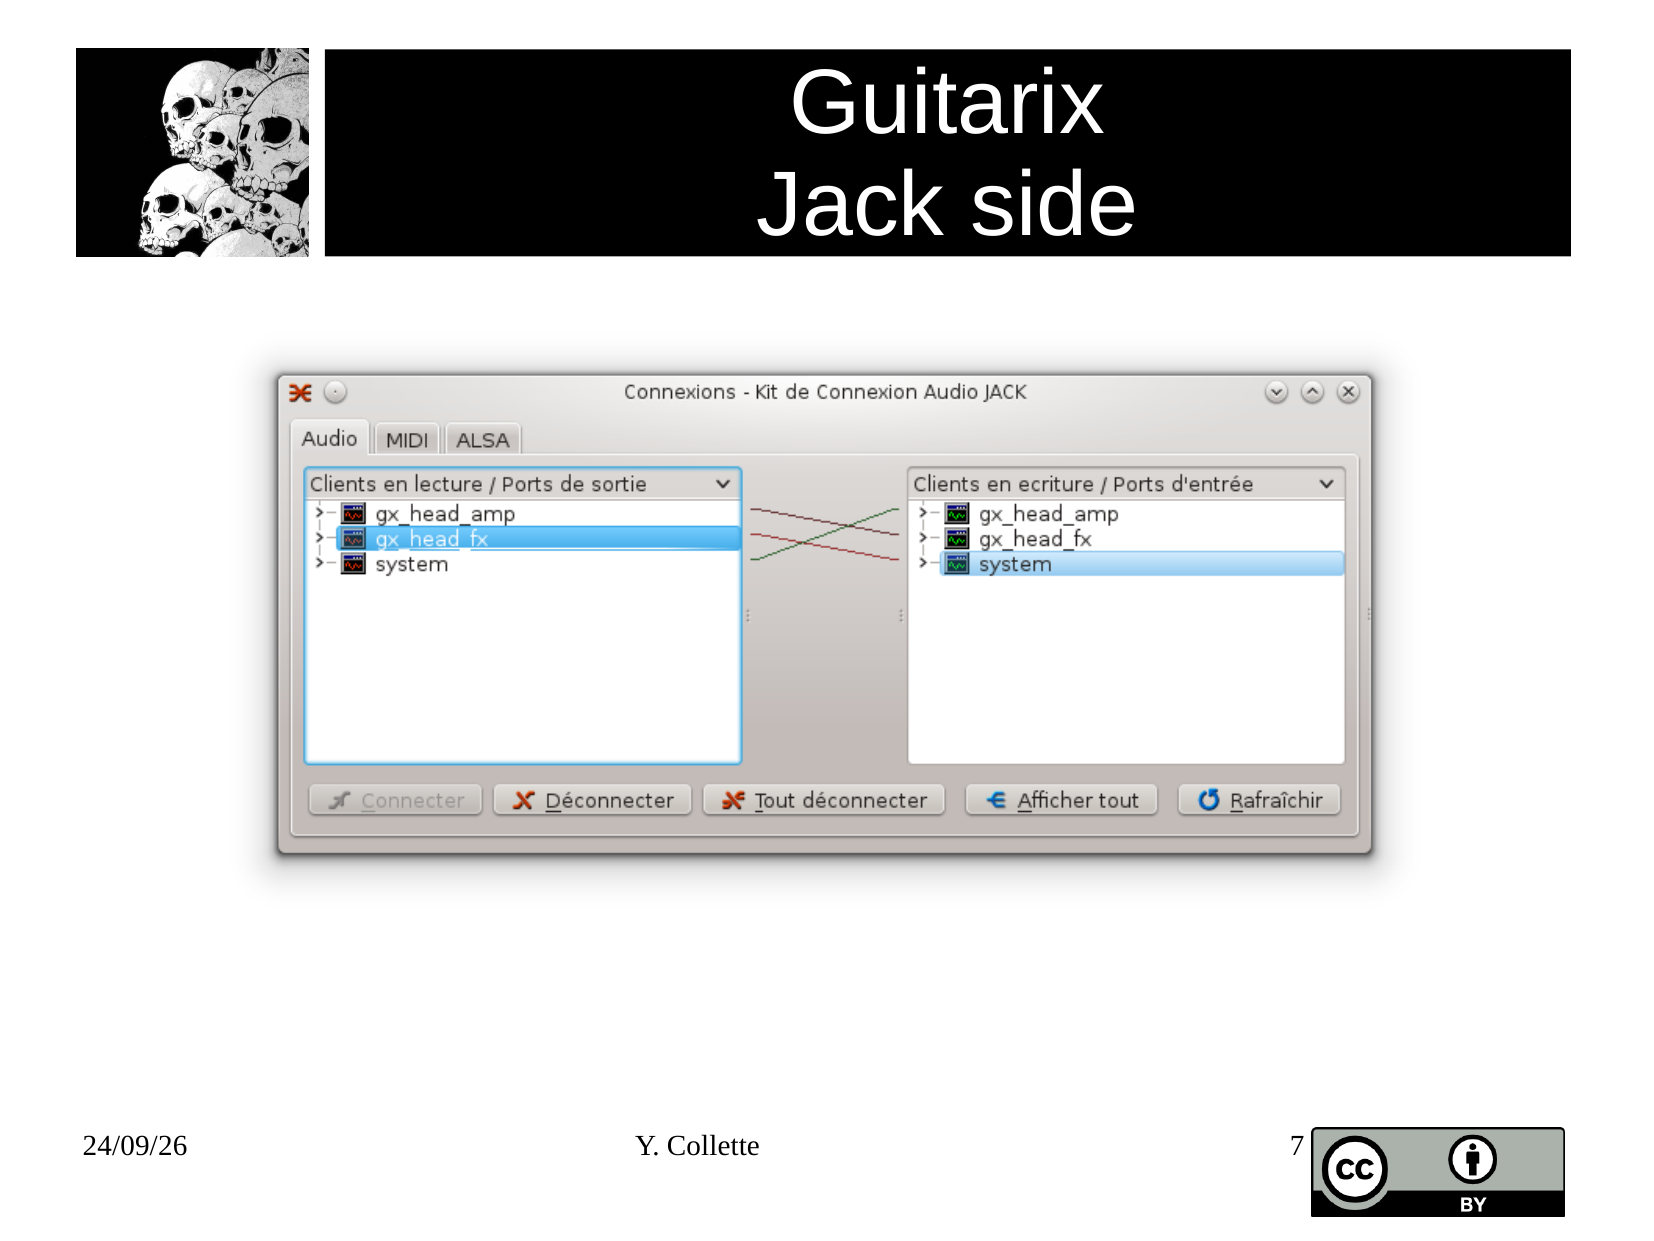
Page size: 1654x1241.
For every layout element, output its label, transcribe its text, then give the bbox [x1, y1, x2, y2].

picture [76, 48, 309, 257]
title Guitarix Jack side [324, 49, 1571, 257]
picture [216, 313, 1434, 916]
picture [1311, 1127, 1565, 1217]
